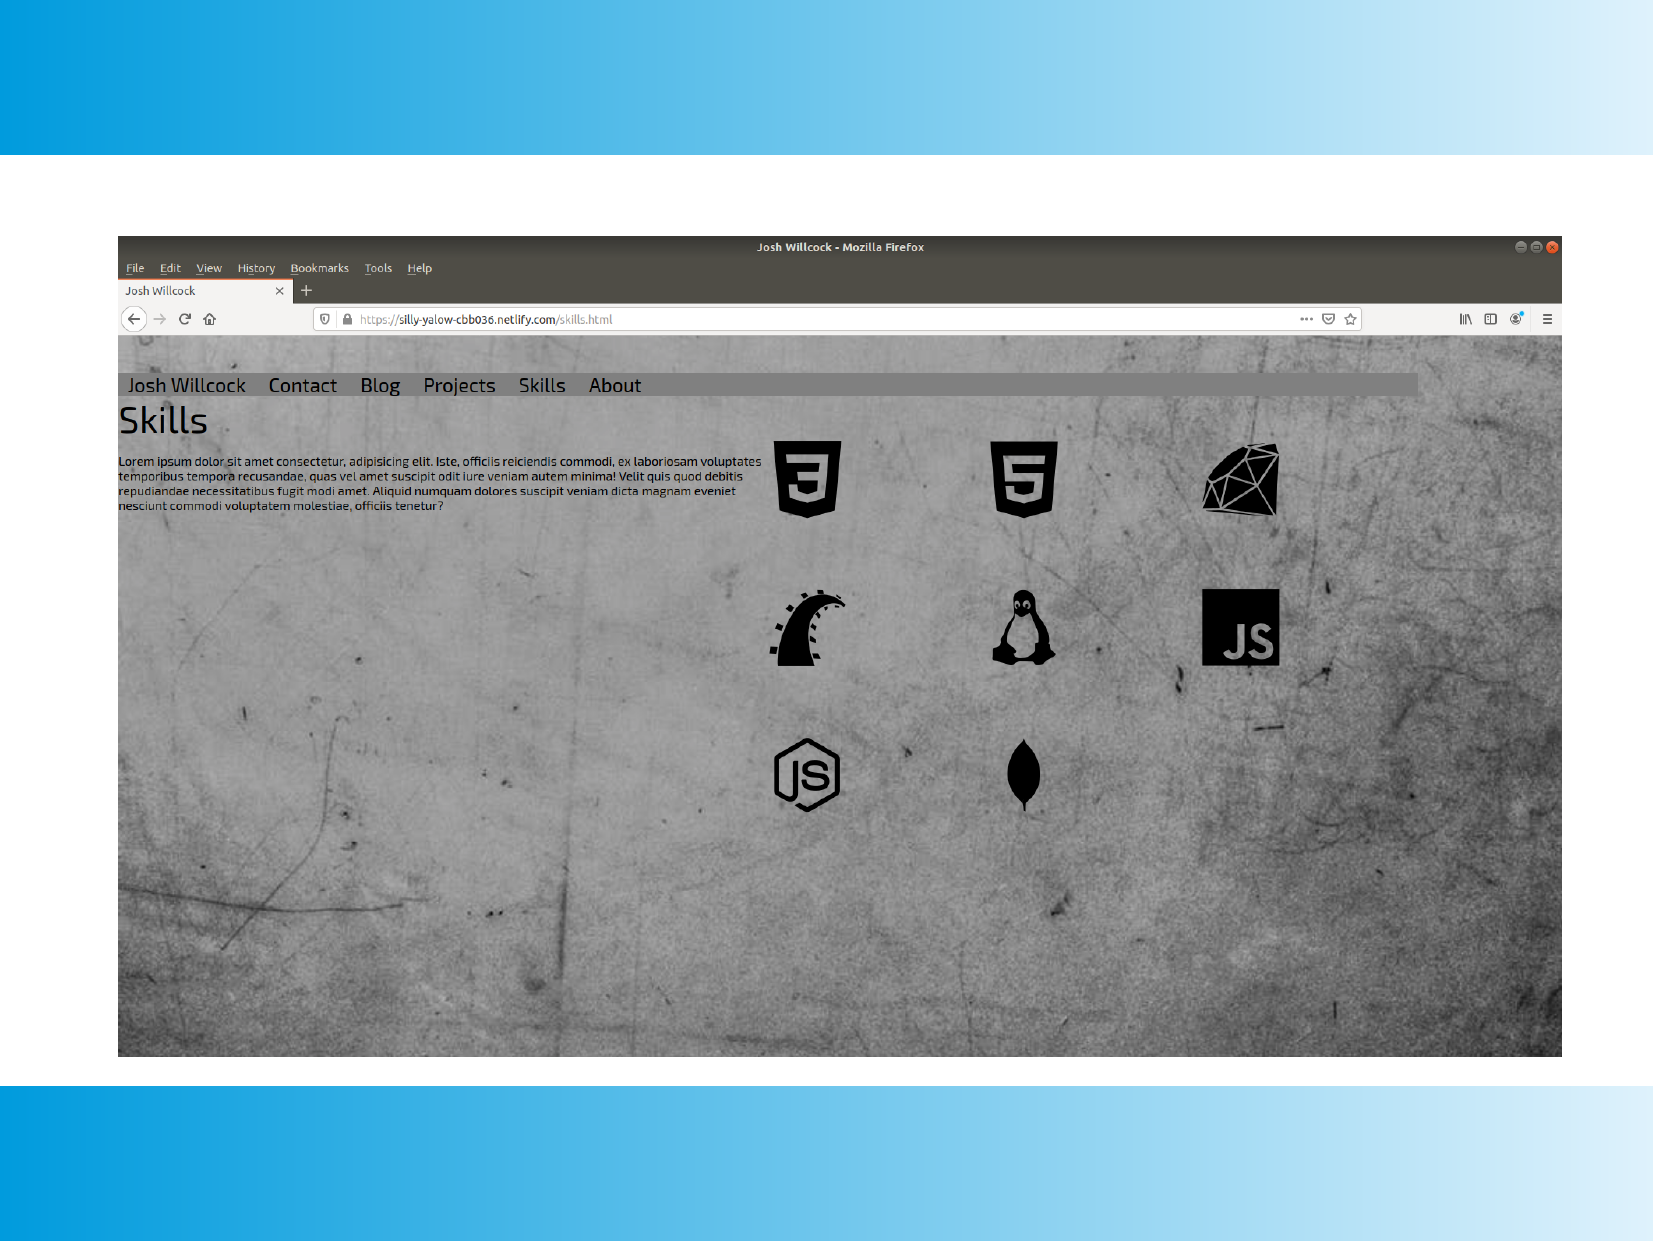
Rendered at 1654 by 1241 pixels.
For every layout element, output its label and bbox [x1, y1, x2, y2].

picture [118, 236, 1562, 1057]
